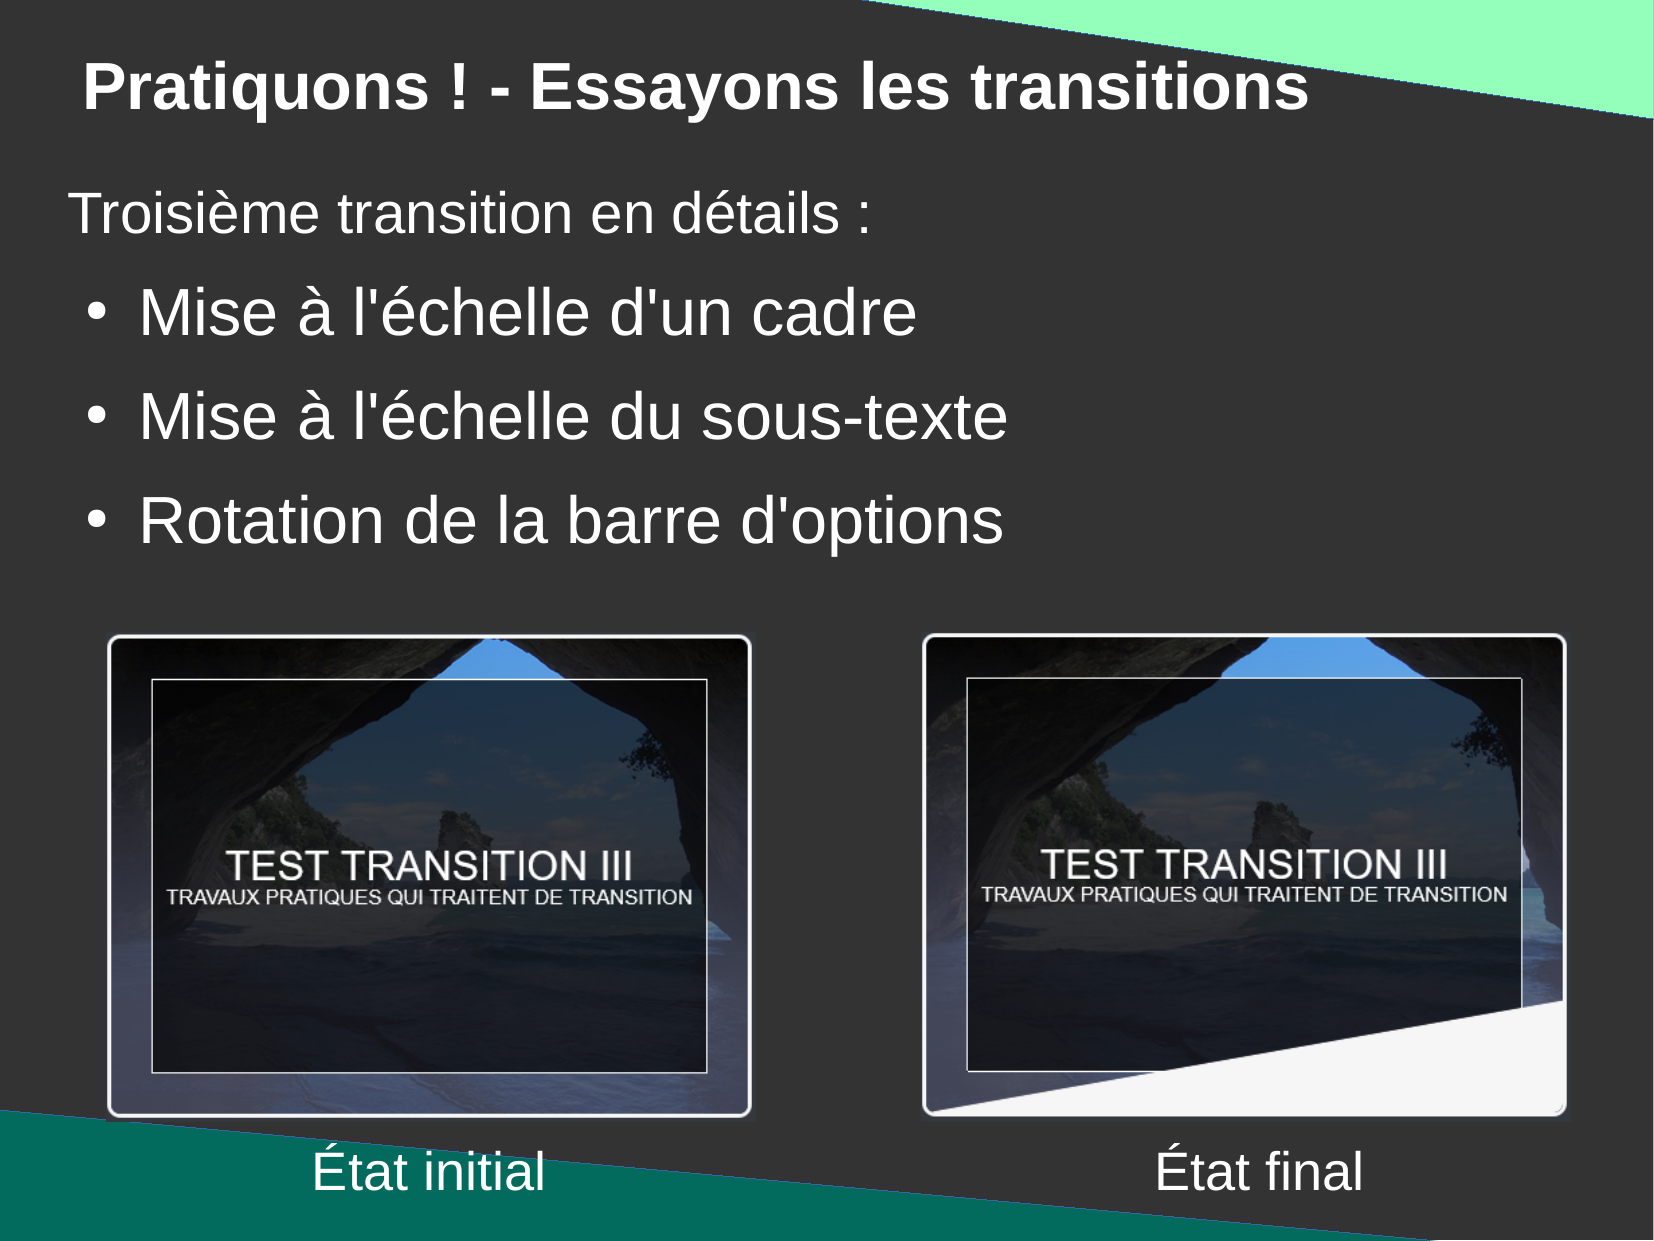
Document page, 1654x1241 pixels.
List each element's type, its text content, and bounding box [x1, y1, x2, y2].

title État final [1122, 1141, 1398, 1217]
list Troisième transition en détails : Mise à l'échelle d'un cadre Mise à l'échelle du sous-texte Rotation de la barre d'options [67, 180, 1607, 567]
title État initial [291, 1141, 567, 1217]
text_box [862, 0, 1654, 120]
picture [106, 632, 756, 1123]
title Pratiquons ! - Essayons les transitions [82, 49, 1630, 199]
picture [921, 632, 1571, 1123]
